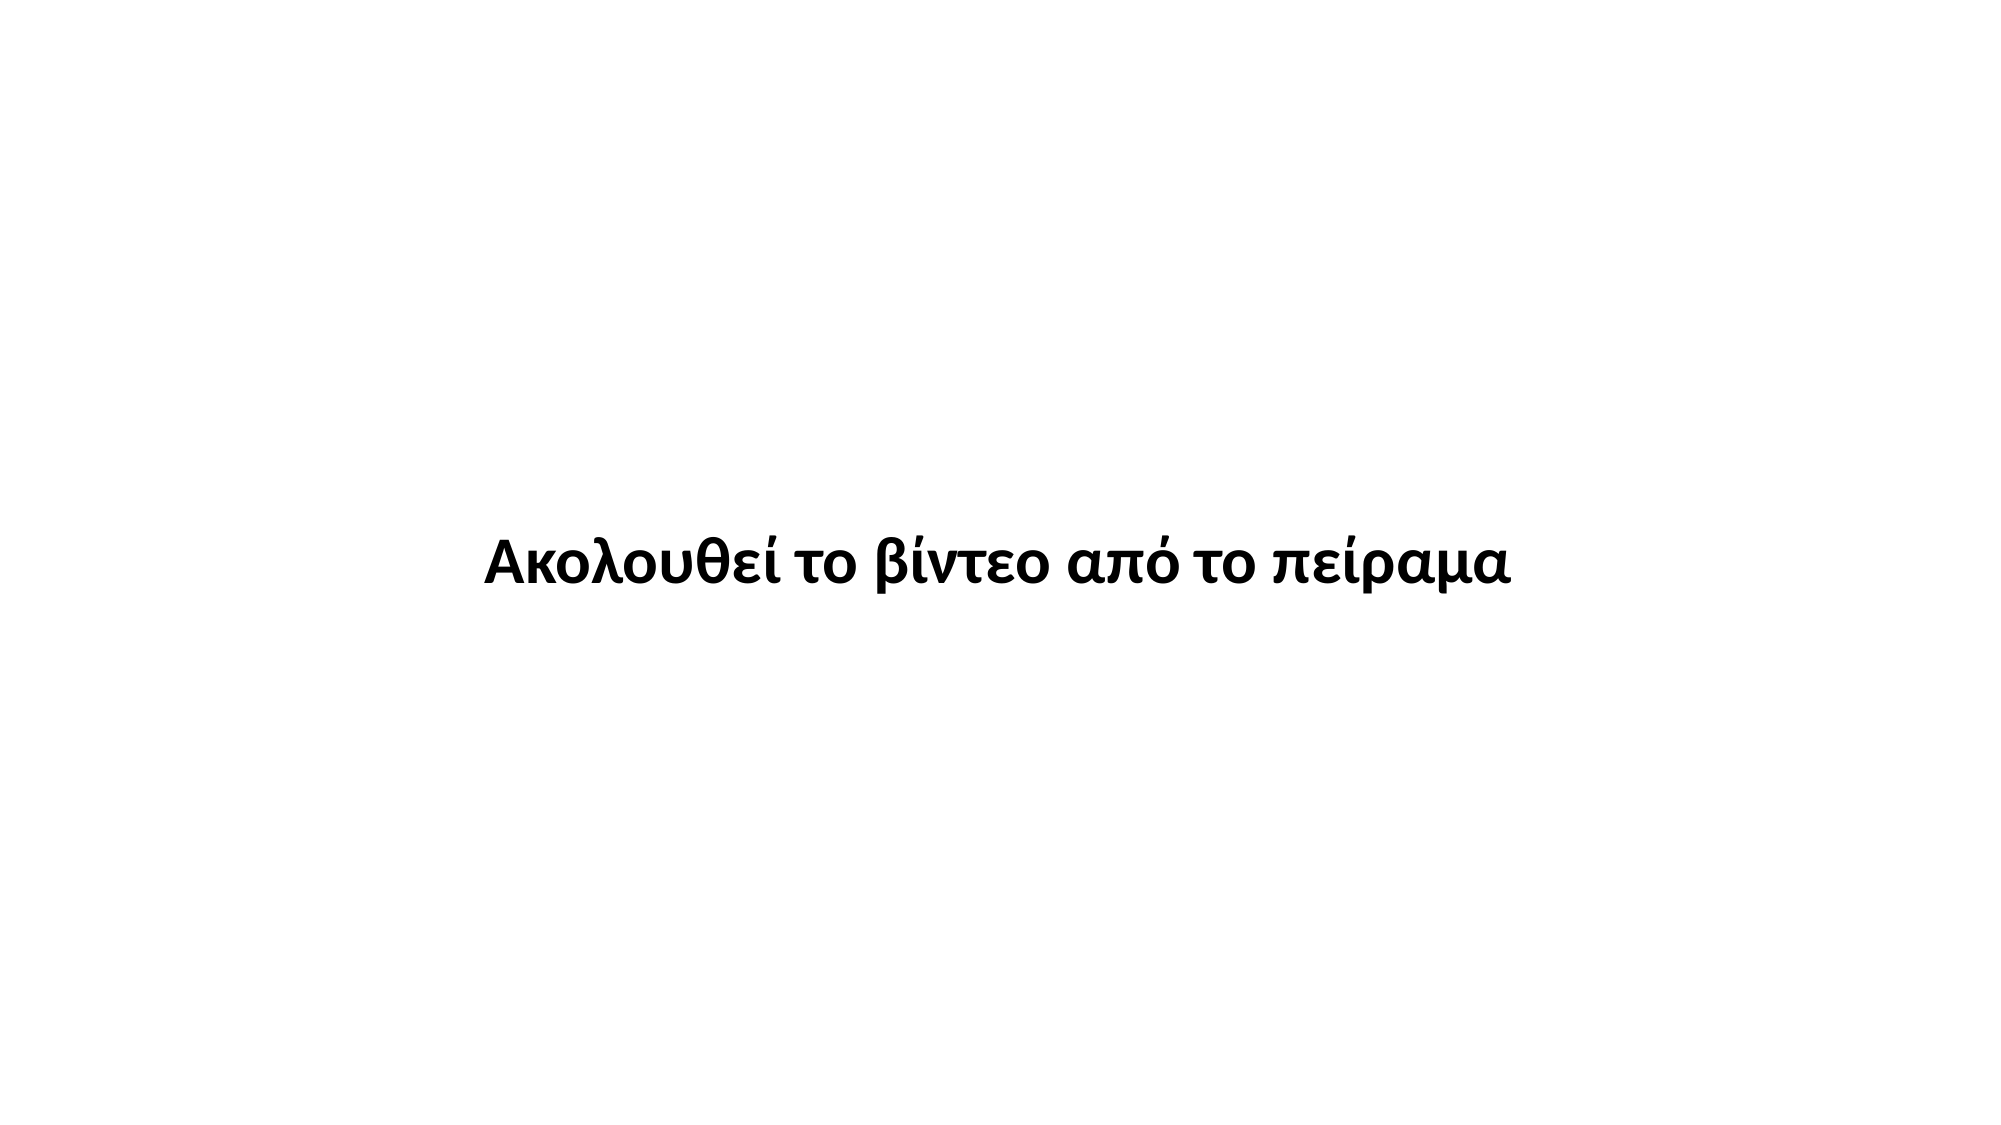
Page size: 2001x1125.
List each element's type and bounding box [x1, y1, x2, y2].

list [137, 277, 1863, 1014]
